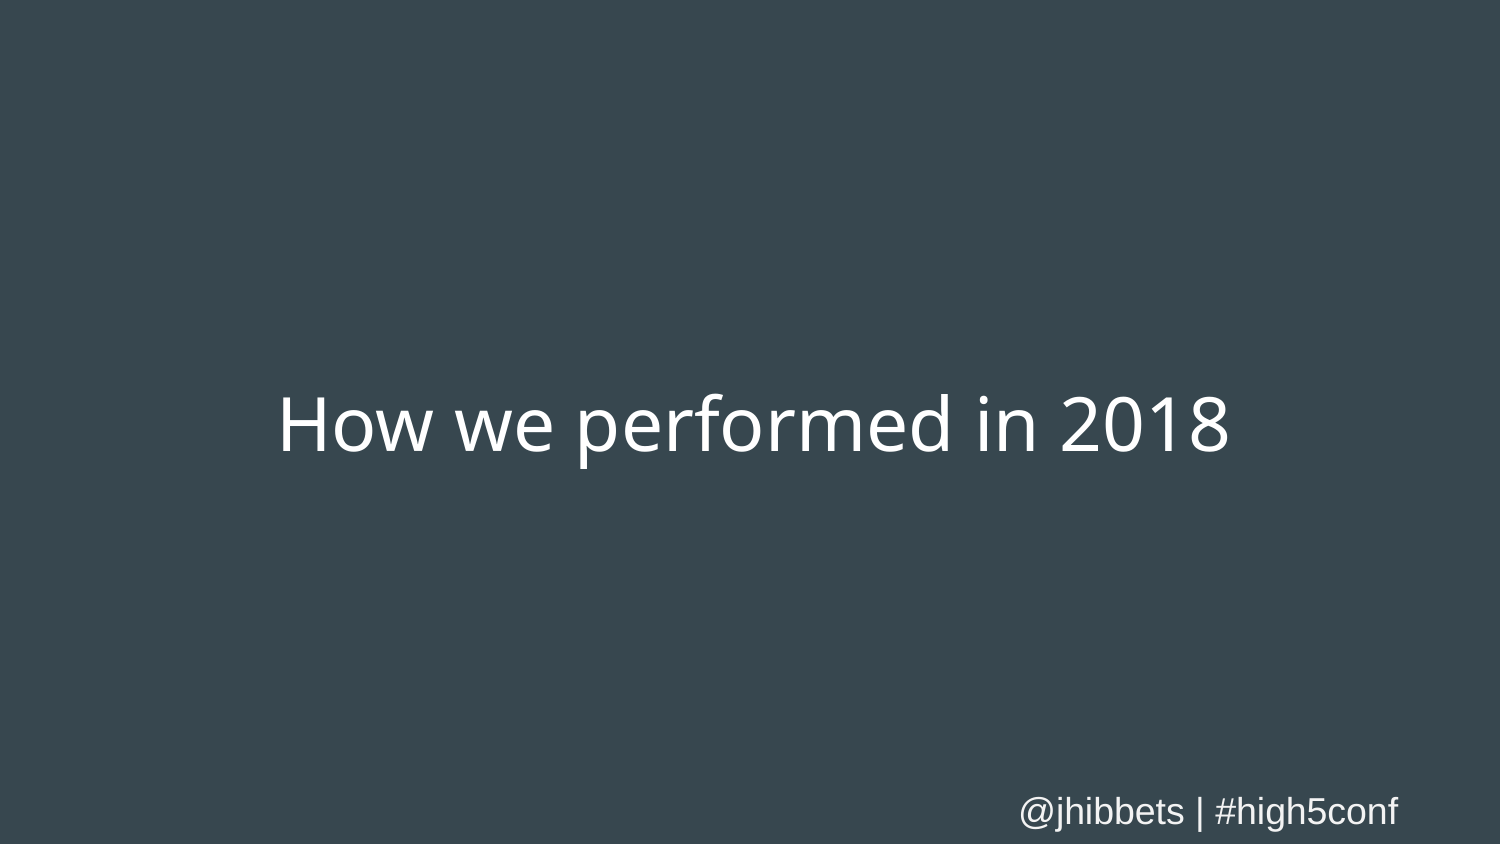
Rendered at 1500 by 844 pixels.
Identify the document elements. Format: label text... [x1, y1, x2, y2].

title How we performed in 2018 [110, 351, 1399, 493]
